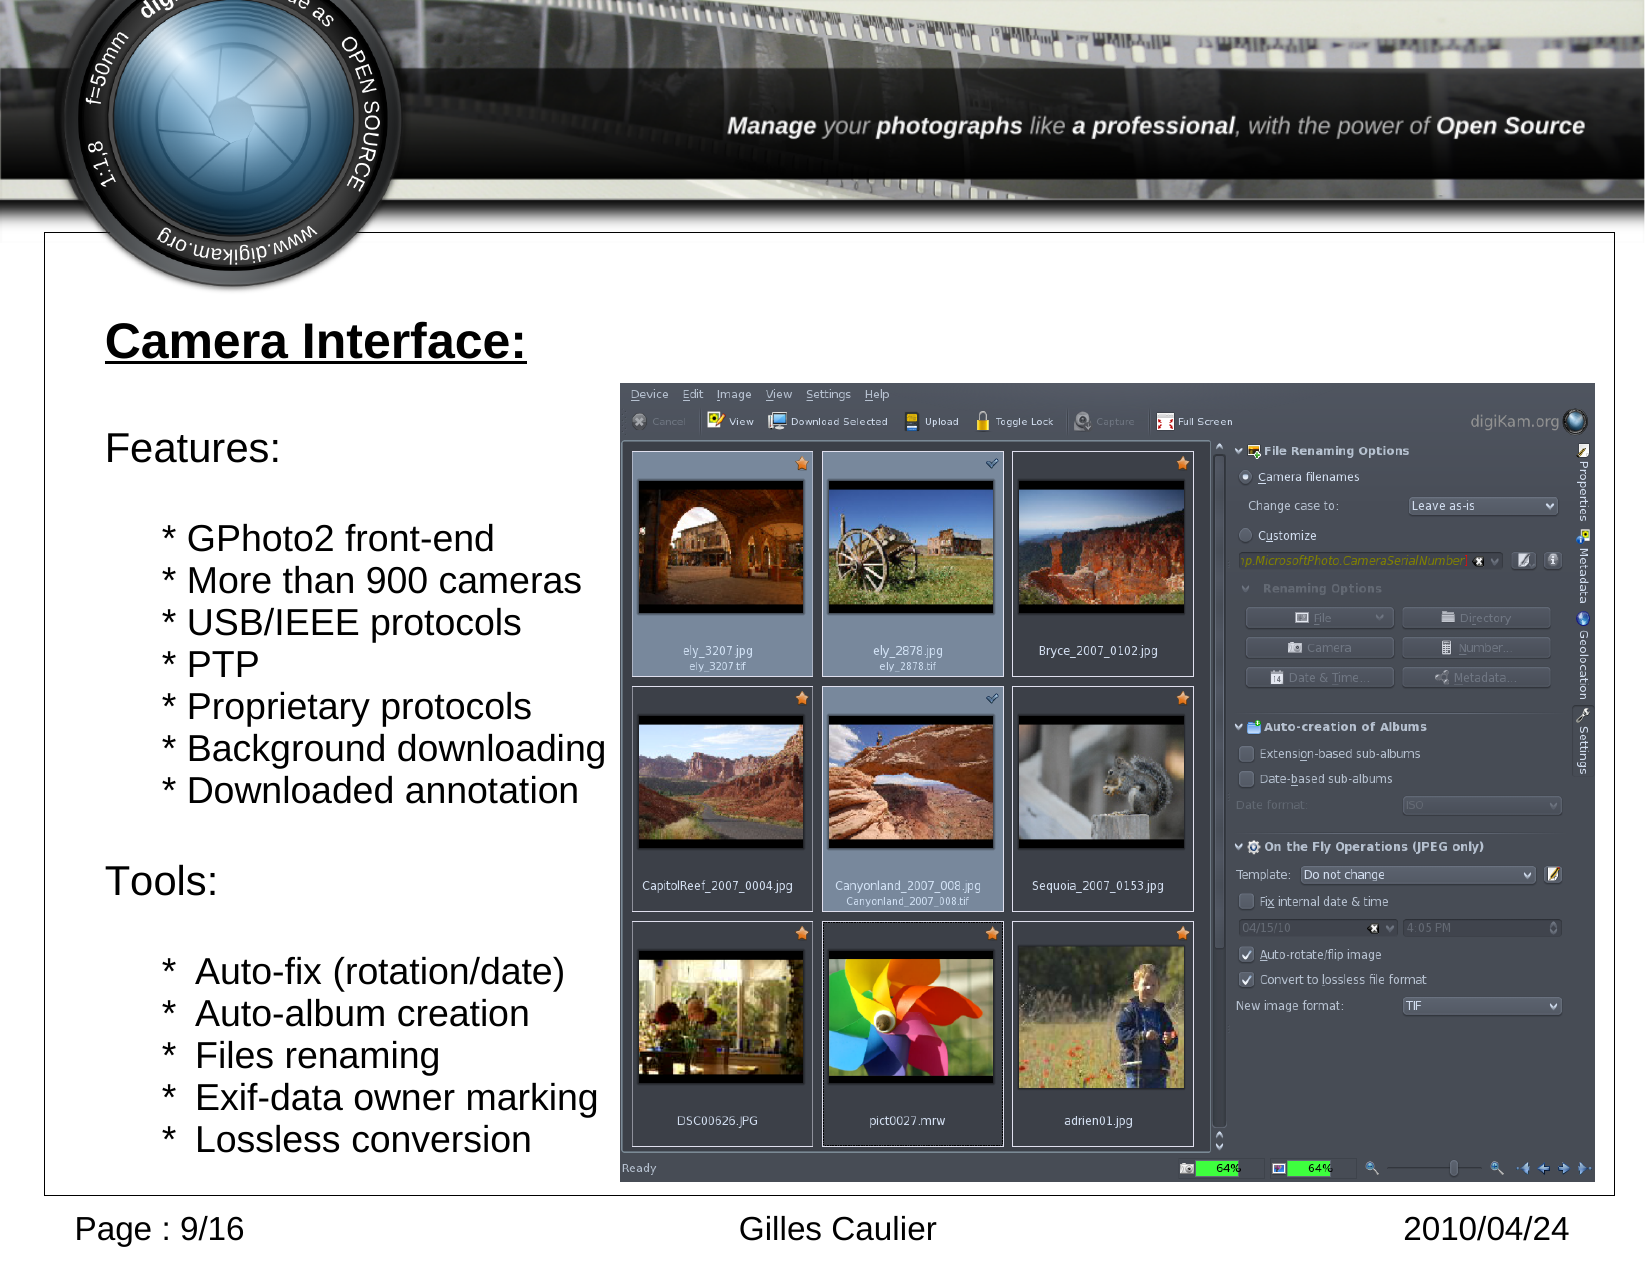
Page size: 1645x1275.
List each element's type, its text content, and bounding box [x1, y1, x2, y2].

text_box Page : <numéro>/16 Gilles Caulier 2010/04/24 [21, 1207, 1623, 1251]
picture [620, 383, 1595, 1182]
picture [0, 0, 1645, 296]
title Camera Interface: Features: * GPhoto2 front-end * More than 900 cameras * USB/IEEE protocols * PTP * Proprietary protocols * Background downloading * Downloaded annotation Tools: * Auto-fix (rotation/date) * Auto-album creation * Files renaming * Exif-data owner marking * Lossless conversion [44, 243, 1615, 1196]
